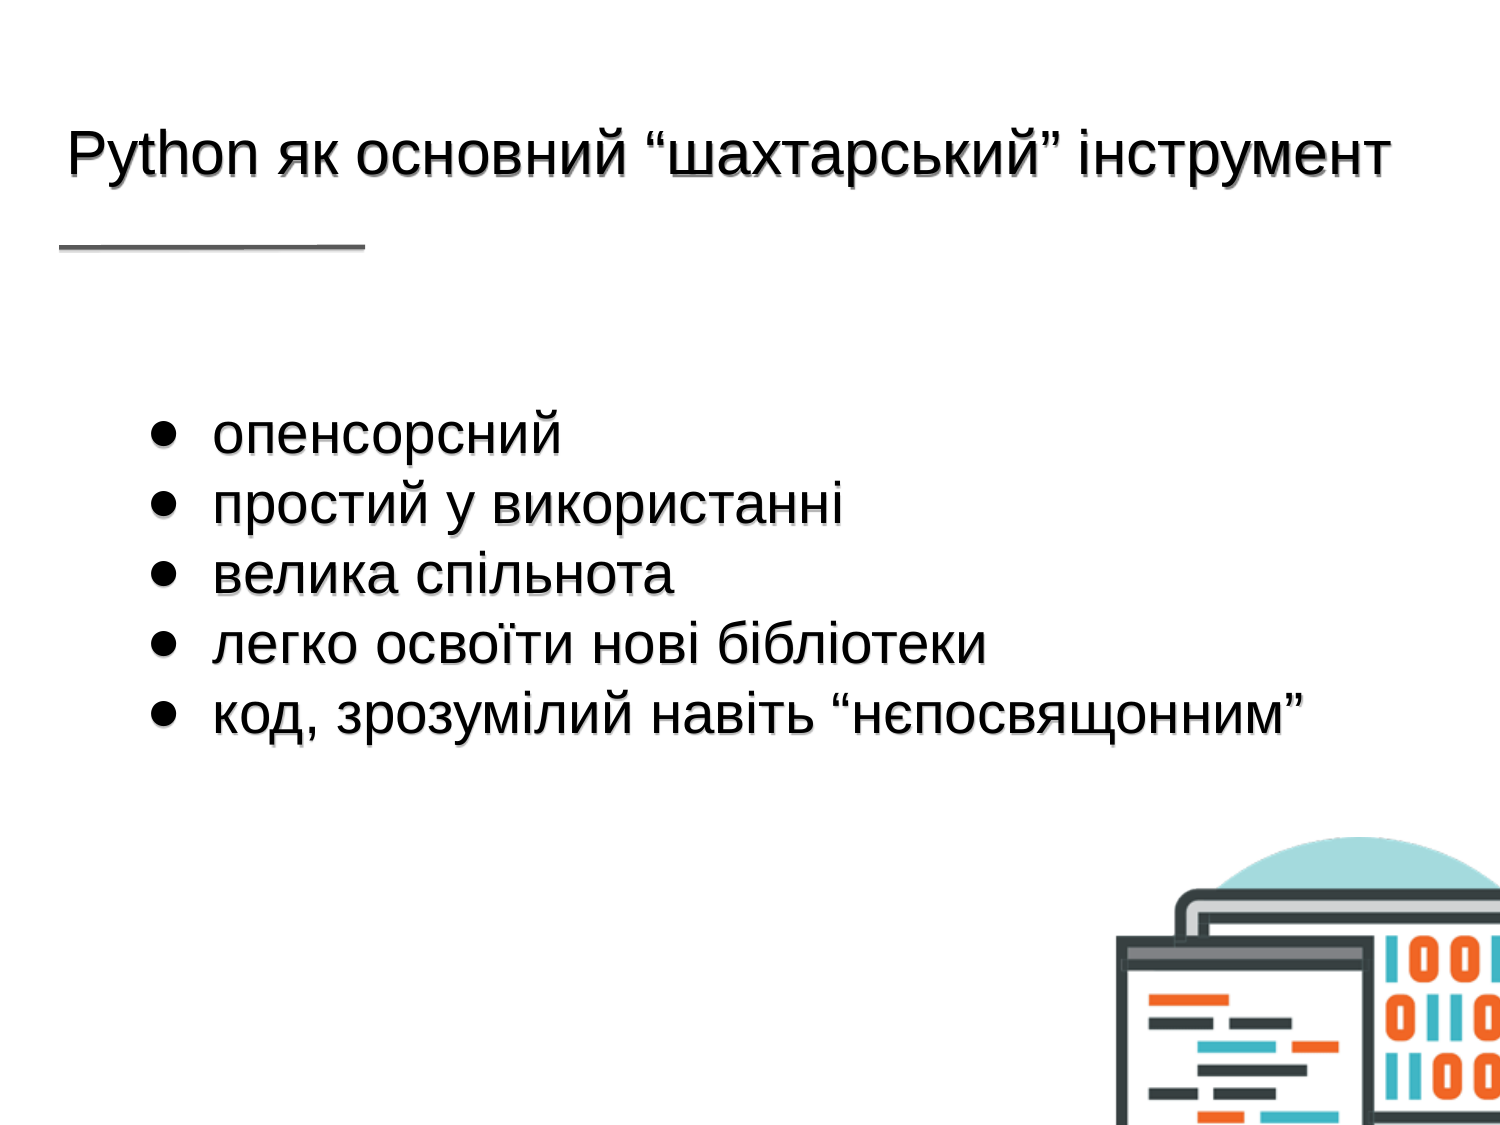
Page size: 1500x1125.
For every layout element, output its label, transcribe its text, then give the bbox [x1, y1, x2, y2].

text_box опенсорсний простий у використанні велика спільнота легко освоїти нові бібліотеки код, зрозумілий навіть “нєпосвящонним” [123, 380, 1474, 1084]
text_box Python як основний “шахтарський” інструмент [51, 97, 1449, 223]
picture [1046, 837, 1500, 1125]
